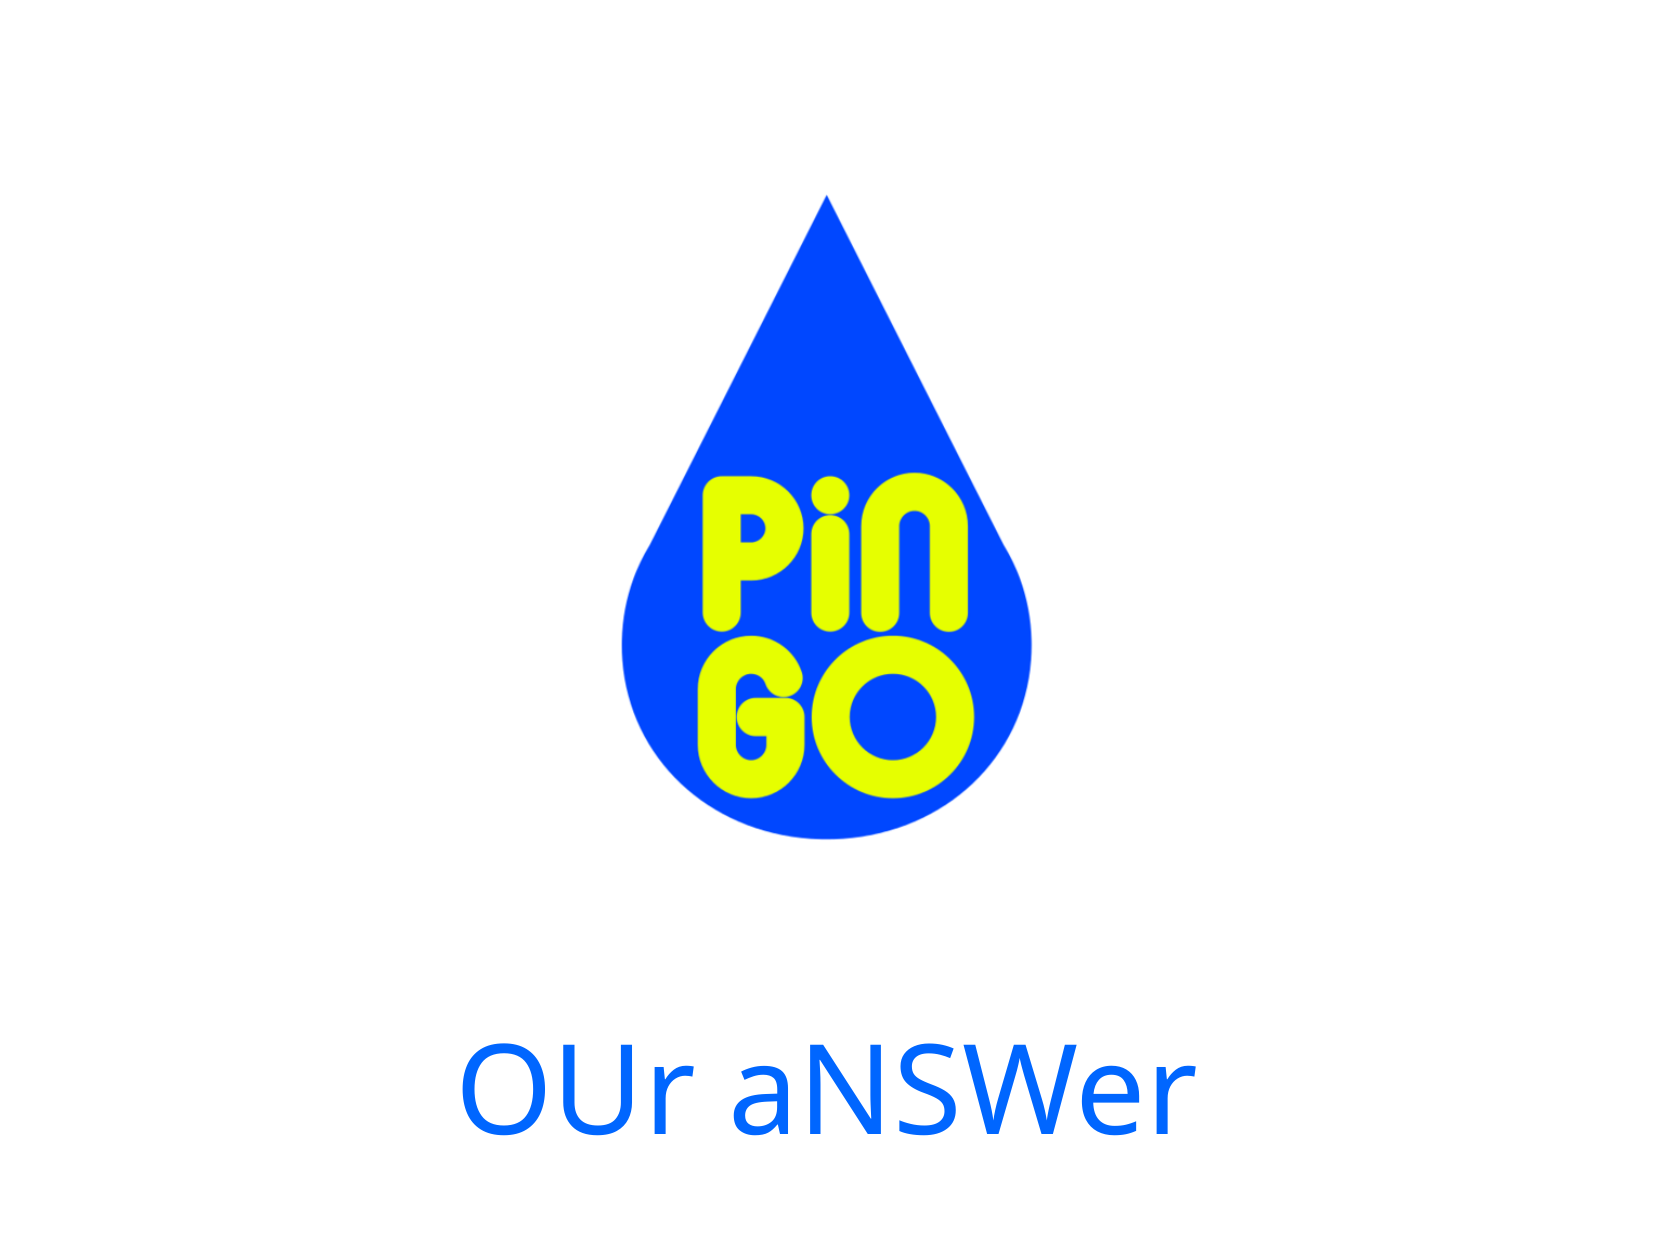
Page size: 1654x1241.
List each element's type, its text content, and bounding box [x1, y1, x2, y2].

picture [619, 192, 1035, 842]
title OUr aNSWer [82, 1003, 1571, 1169]
